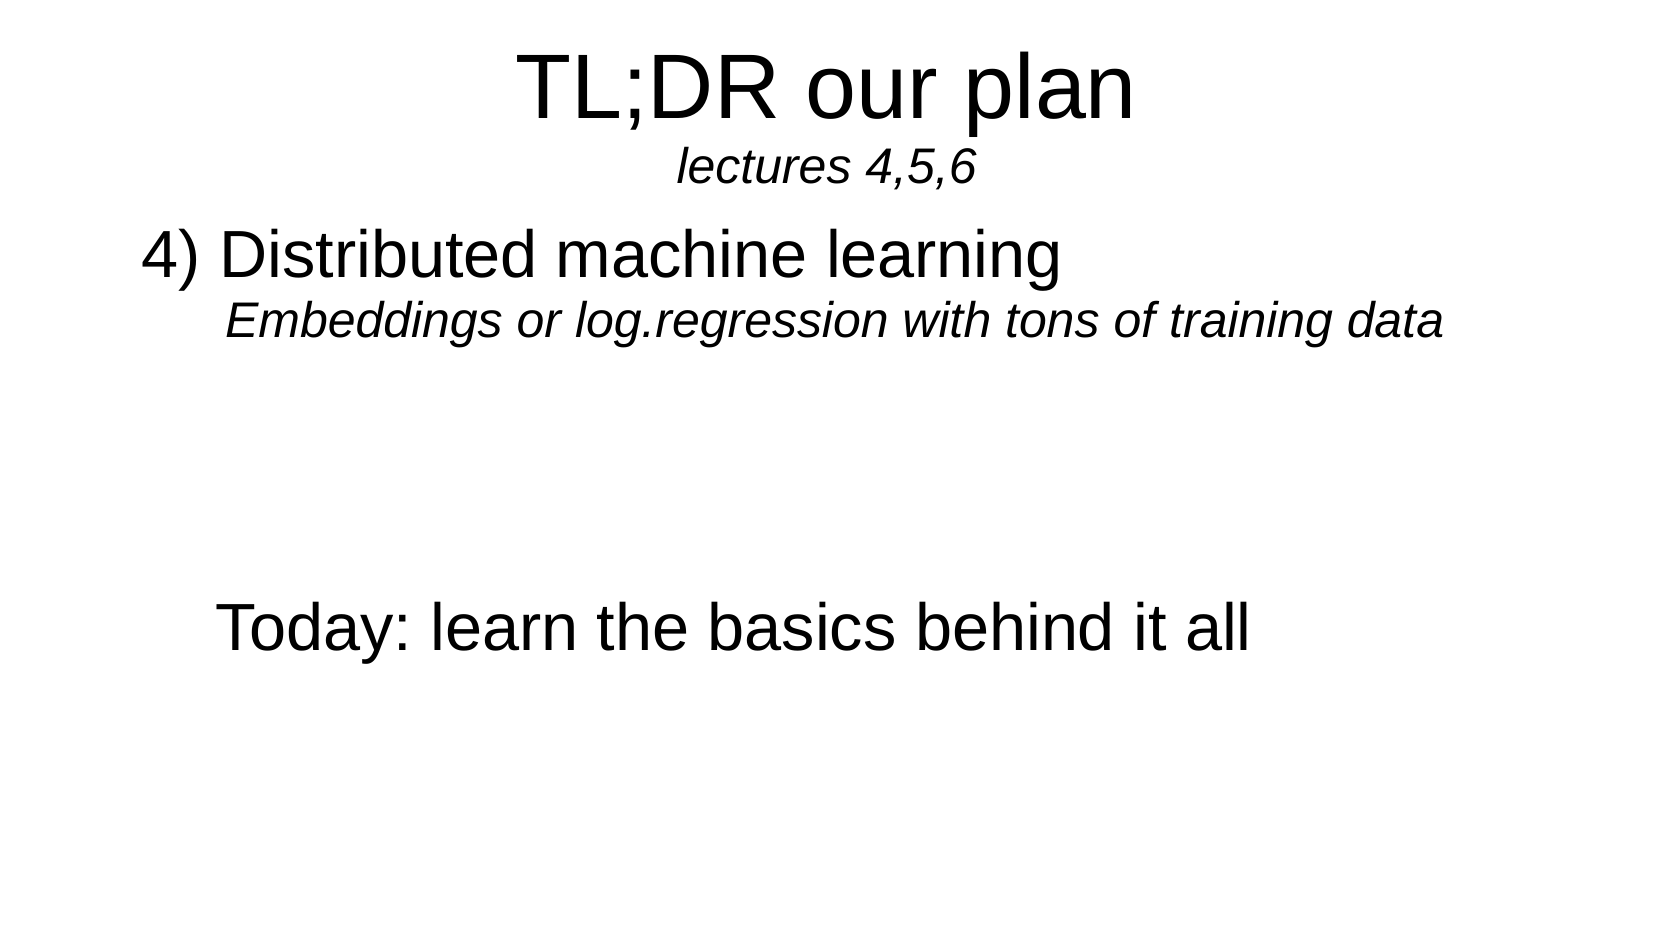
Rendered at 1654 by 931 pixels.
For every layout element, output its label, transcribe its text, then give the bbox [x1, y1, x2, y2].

title TL;DR our plan lectures 4,5,6 [82, 35, 1571, 194]
subtitle 4) Distributed machine learning Embeddings or log.regression with tons of training data Today: learn the basics behind it all [82, 207, 1571, 897]
